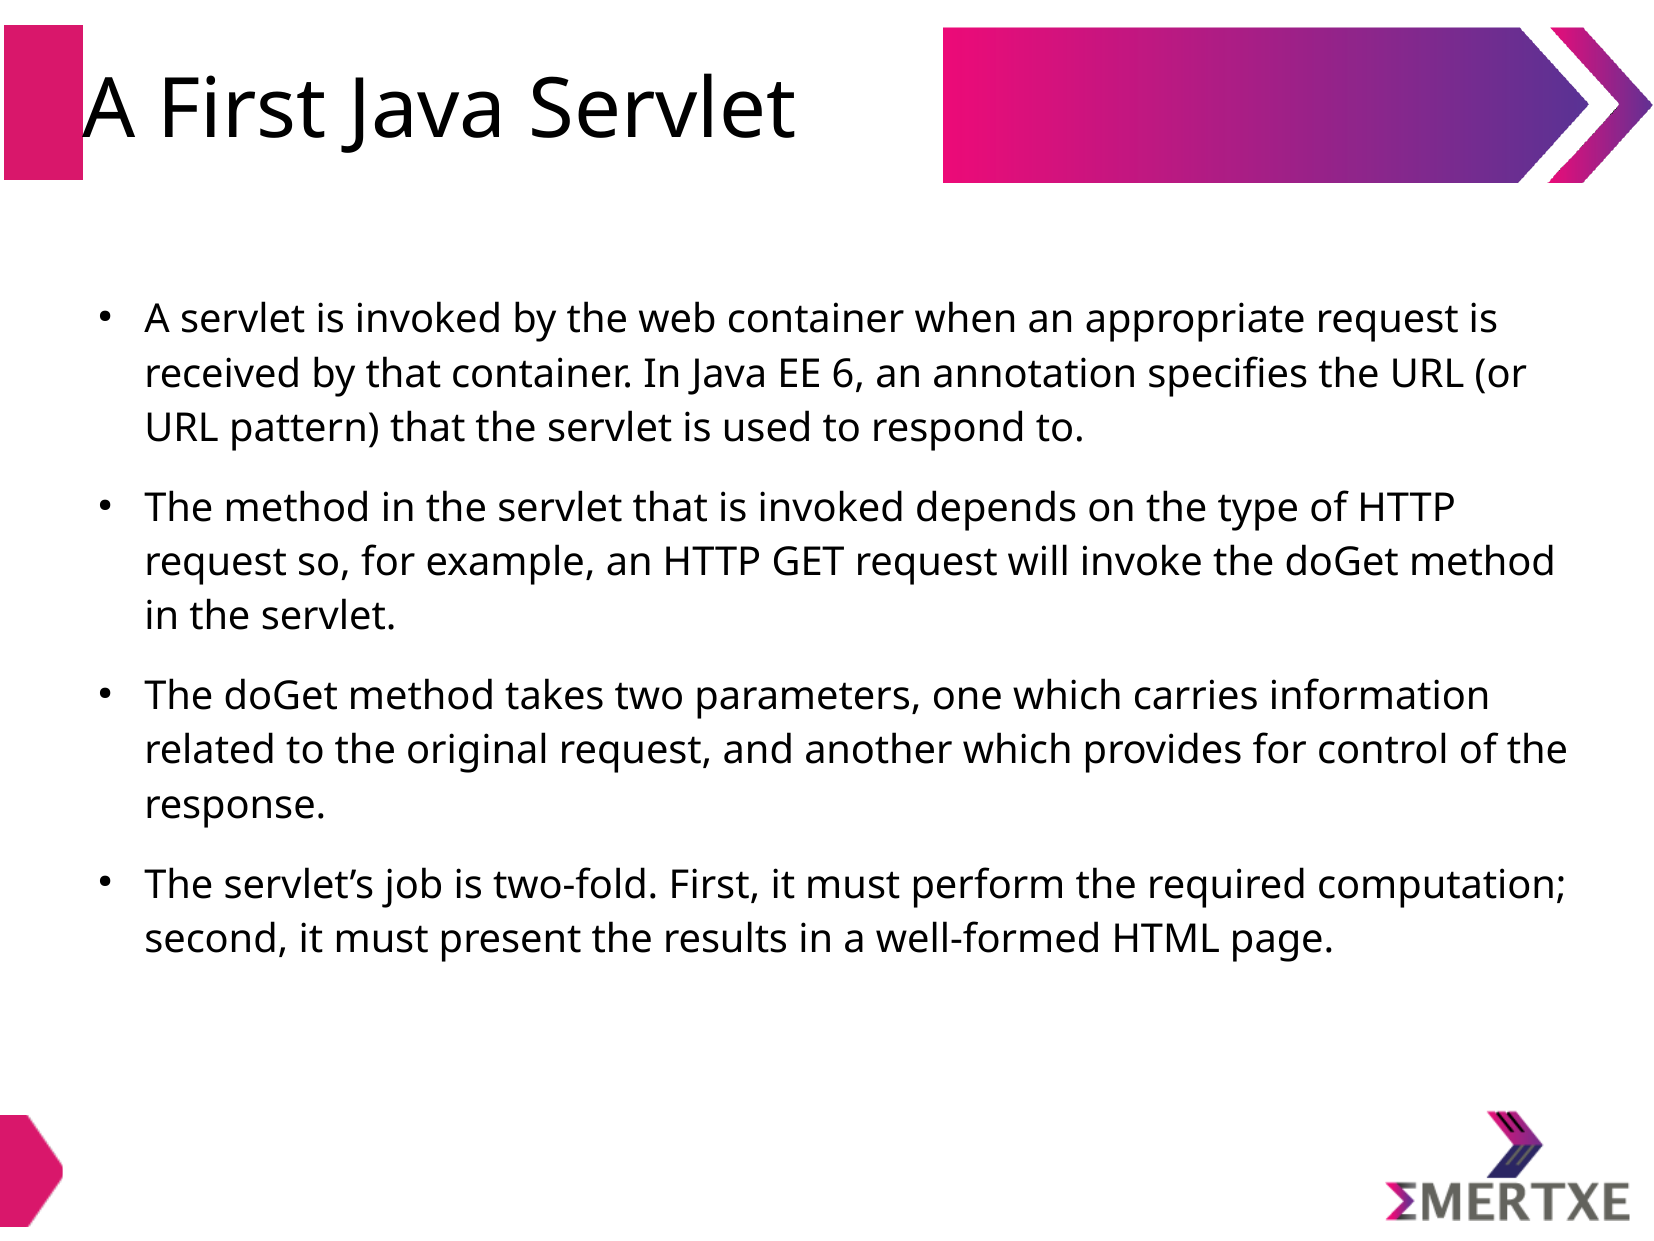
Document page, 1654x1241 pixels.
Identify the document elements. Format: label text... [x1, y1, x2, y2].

picture [1385, 1107, 1631, 1221]
title A First Java Servlet [82, 2, 1571, 210]
list A servlet is invoked by the web container when an appropriate request is received by that container. In Java EE 6, an annotation specifies the URL (or URL pattern) that the servlet is used to respond to. The method in the servlet that is invoked depends on the type of HTTP request so, for example, an HTTP GET request will invoke the doGet method in the servlet. The doGet method takes two parameters, one which carries information related to the original request, and another which provides for control of the response. The servlet’s job is two-fold. First, it must perform the required computation; second, it must present the results in a well-formed HTML page. [82, 290, 1571, 1010]
picture [1571, 27, 1653, 183]
